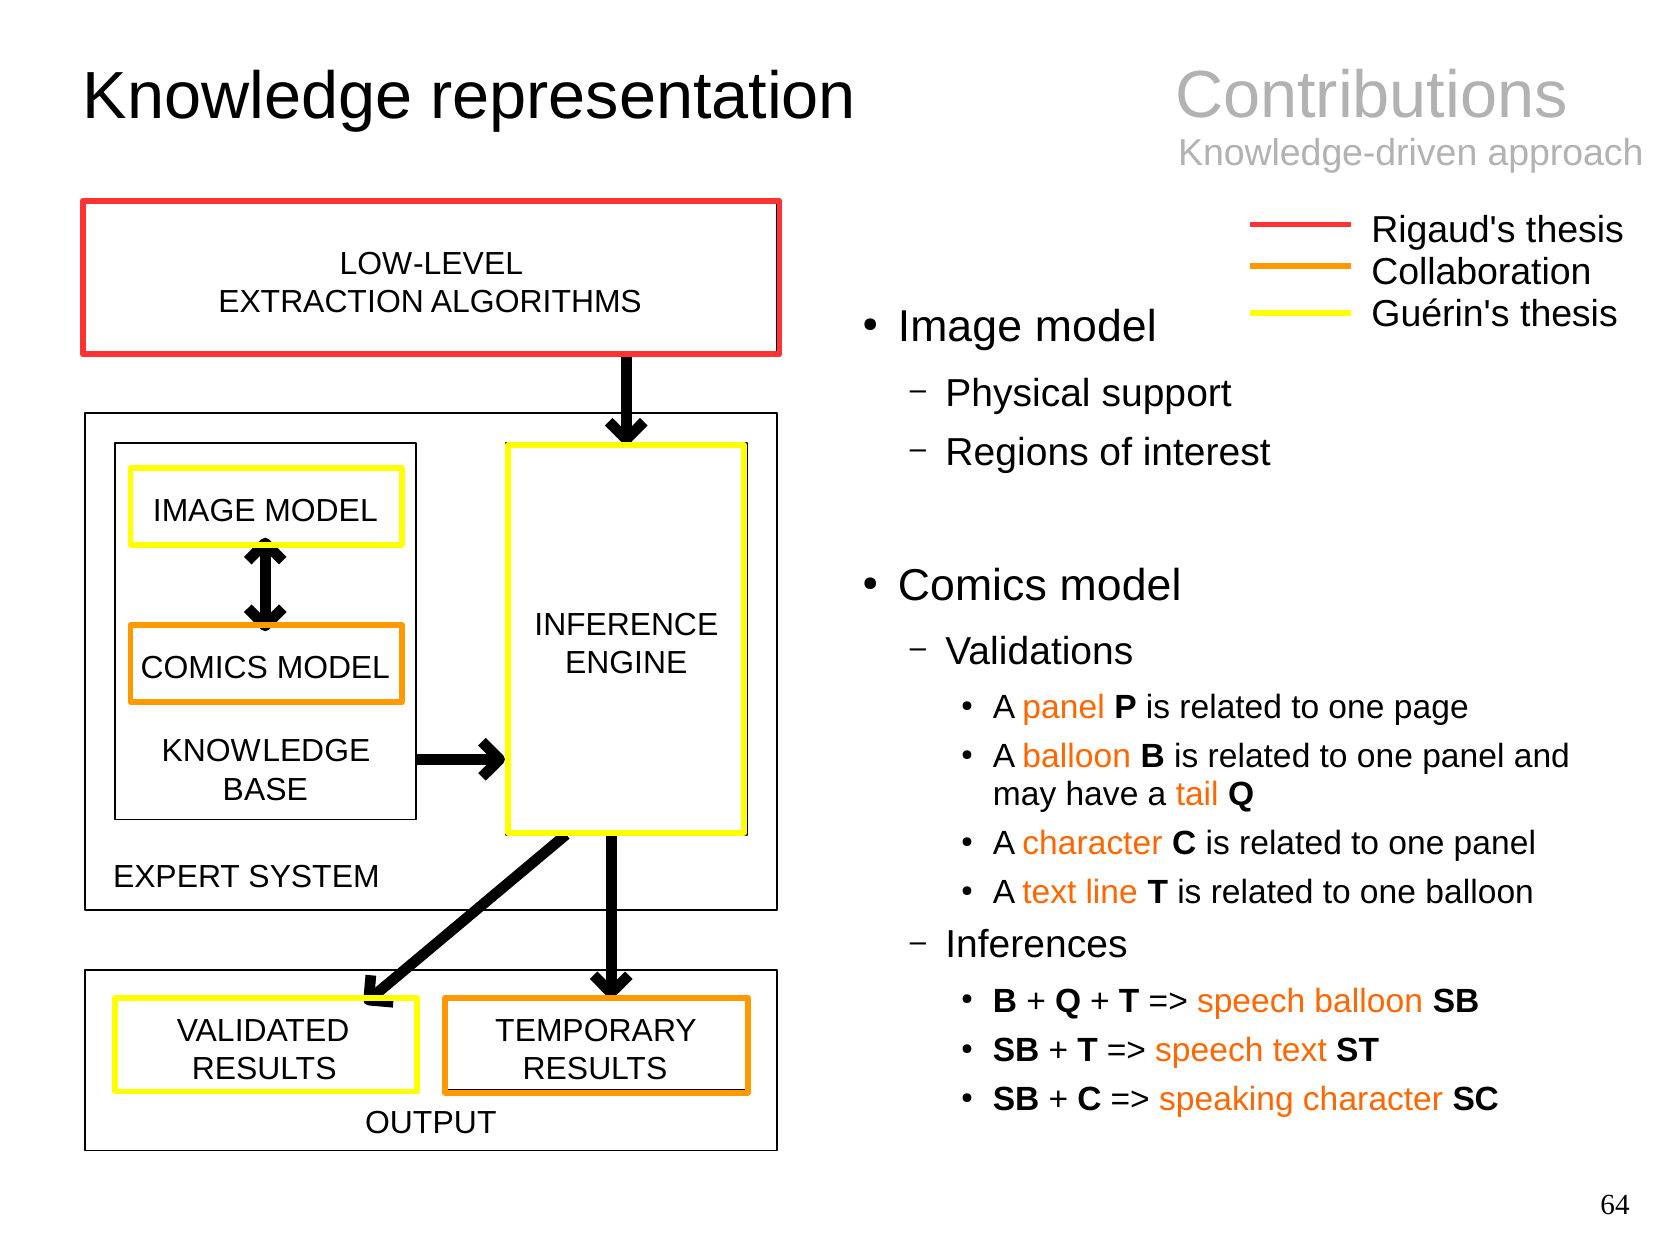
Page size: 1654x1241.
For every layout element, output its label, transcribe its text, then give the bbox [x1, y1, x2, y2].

list Image model Physical support Regions of interest Comics model Validations A panel P is related to one page A balloon B is related to one panel and may have a tail Q A character C is related to one panel A text line T is related to one balloon Inferences B + Q + T => speech balloon SB SB + T => speech text ST SB + C => speaking character SC [975, 301, 1577, 1128]
chart [86, 204, 777, 351]
title Knowledge representation [82, 55, 1571, 136]
text_box Rigaud's thesis Collaboration Guérin's thesis [1356, 200, 1653, 342]
chart [82, 200, 975, 1178]
